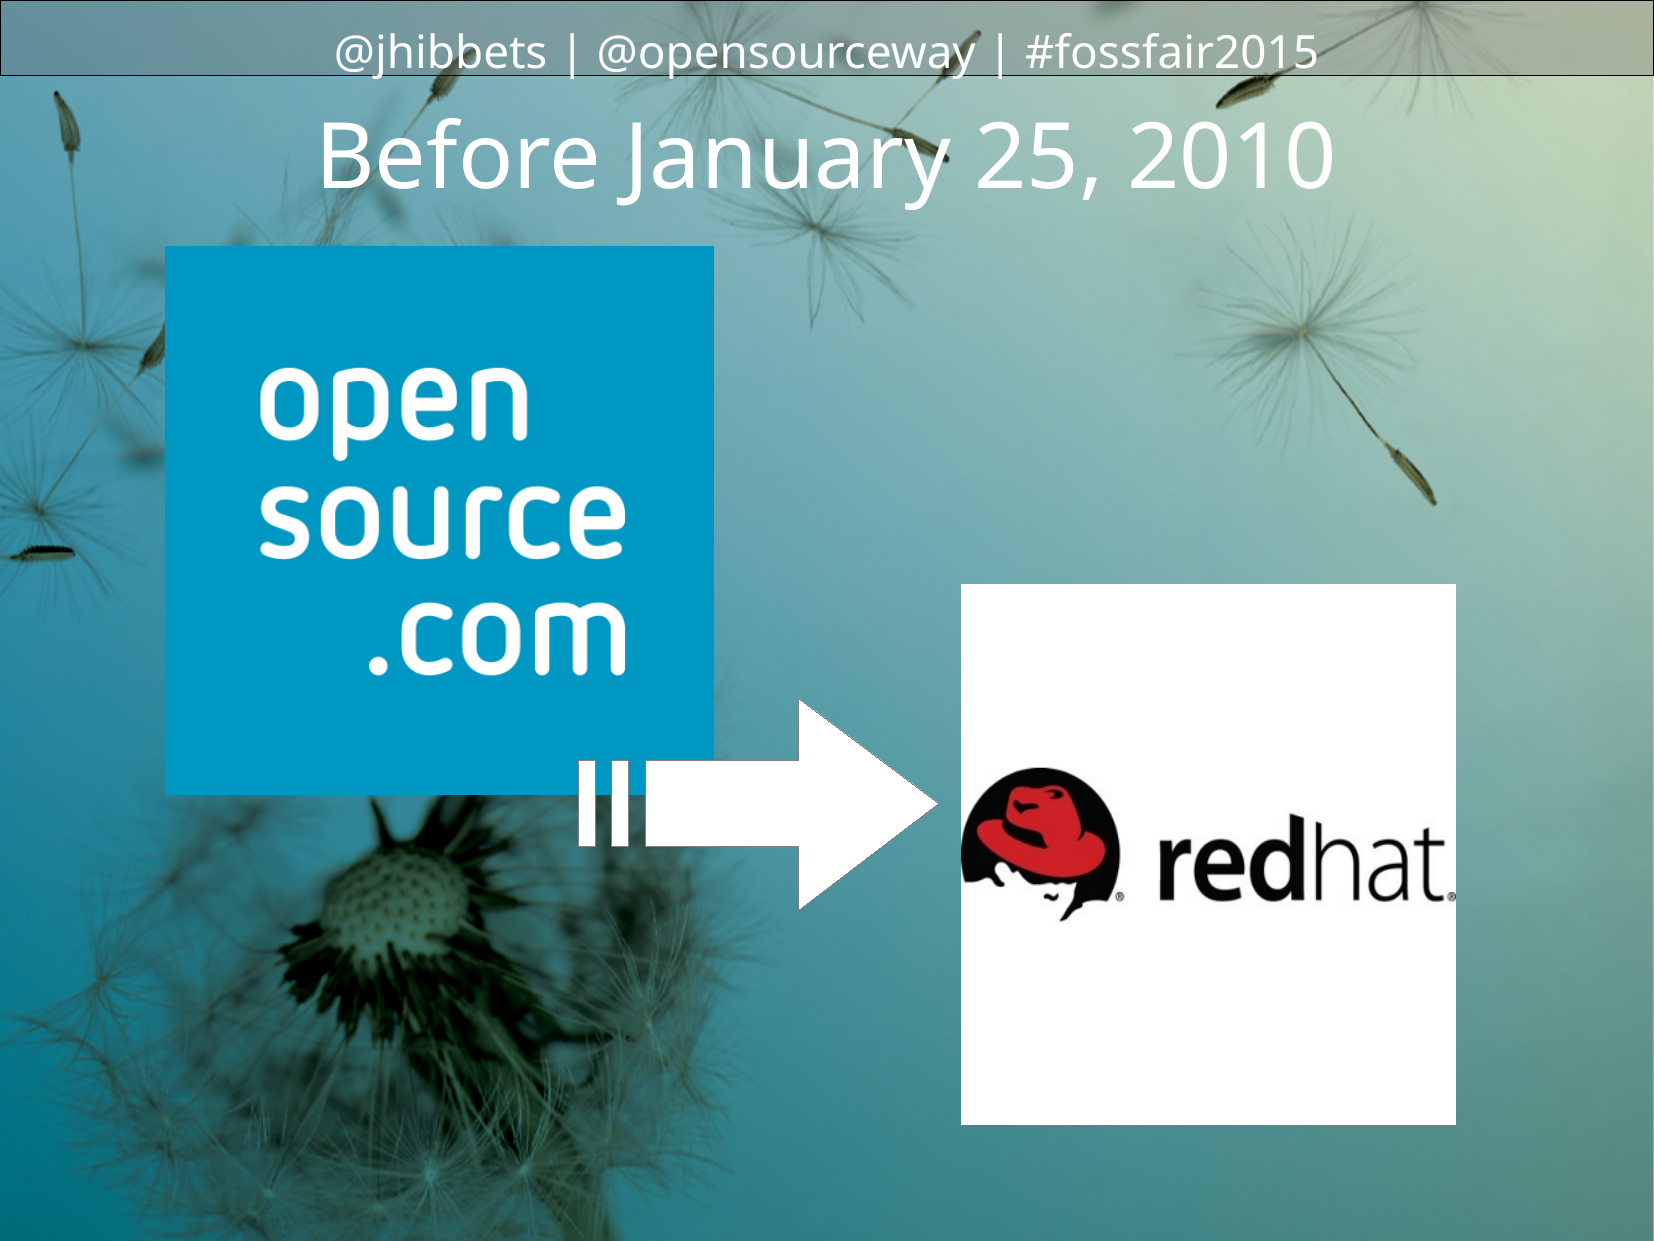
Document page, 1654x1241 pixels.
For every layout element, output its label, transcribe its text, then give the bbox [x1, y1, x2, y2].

title Before January 25, 2010 [82, 49, 1571, 257]
picture [536, 602, 624, 675]
picture [261, 368, 318, 441]
picture [570, 487, 624, 559]
text_box [645, 698, 939, 911]
text_box [611, 760, 629, 847]
picture [466, 487, 502, 559]
picture [0, 76, 1654, 1241]
picture [402, 368, 456, 441]
picture [321, 487, 379, 559]
picture [472, 368, 527, 440]
picture [509, 487, 560, 559]
picture [462, 602, 520, 675]
picture [370, 657, 387, 675]
picture [261, 487, 309, 559]
picture [402, 602, 452, 675]
picture [333, 368, 388, 461]
picture [393, 487, 449, 559]
text_box [578, 760, 596, 847]
